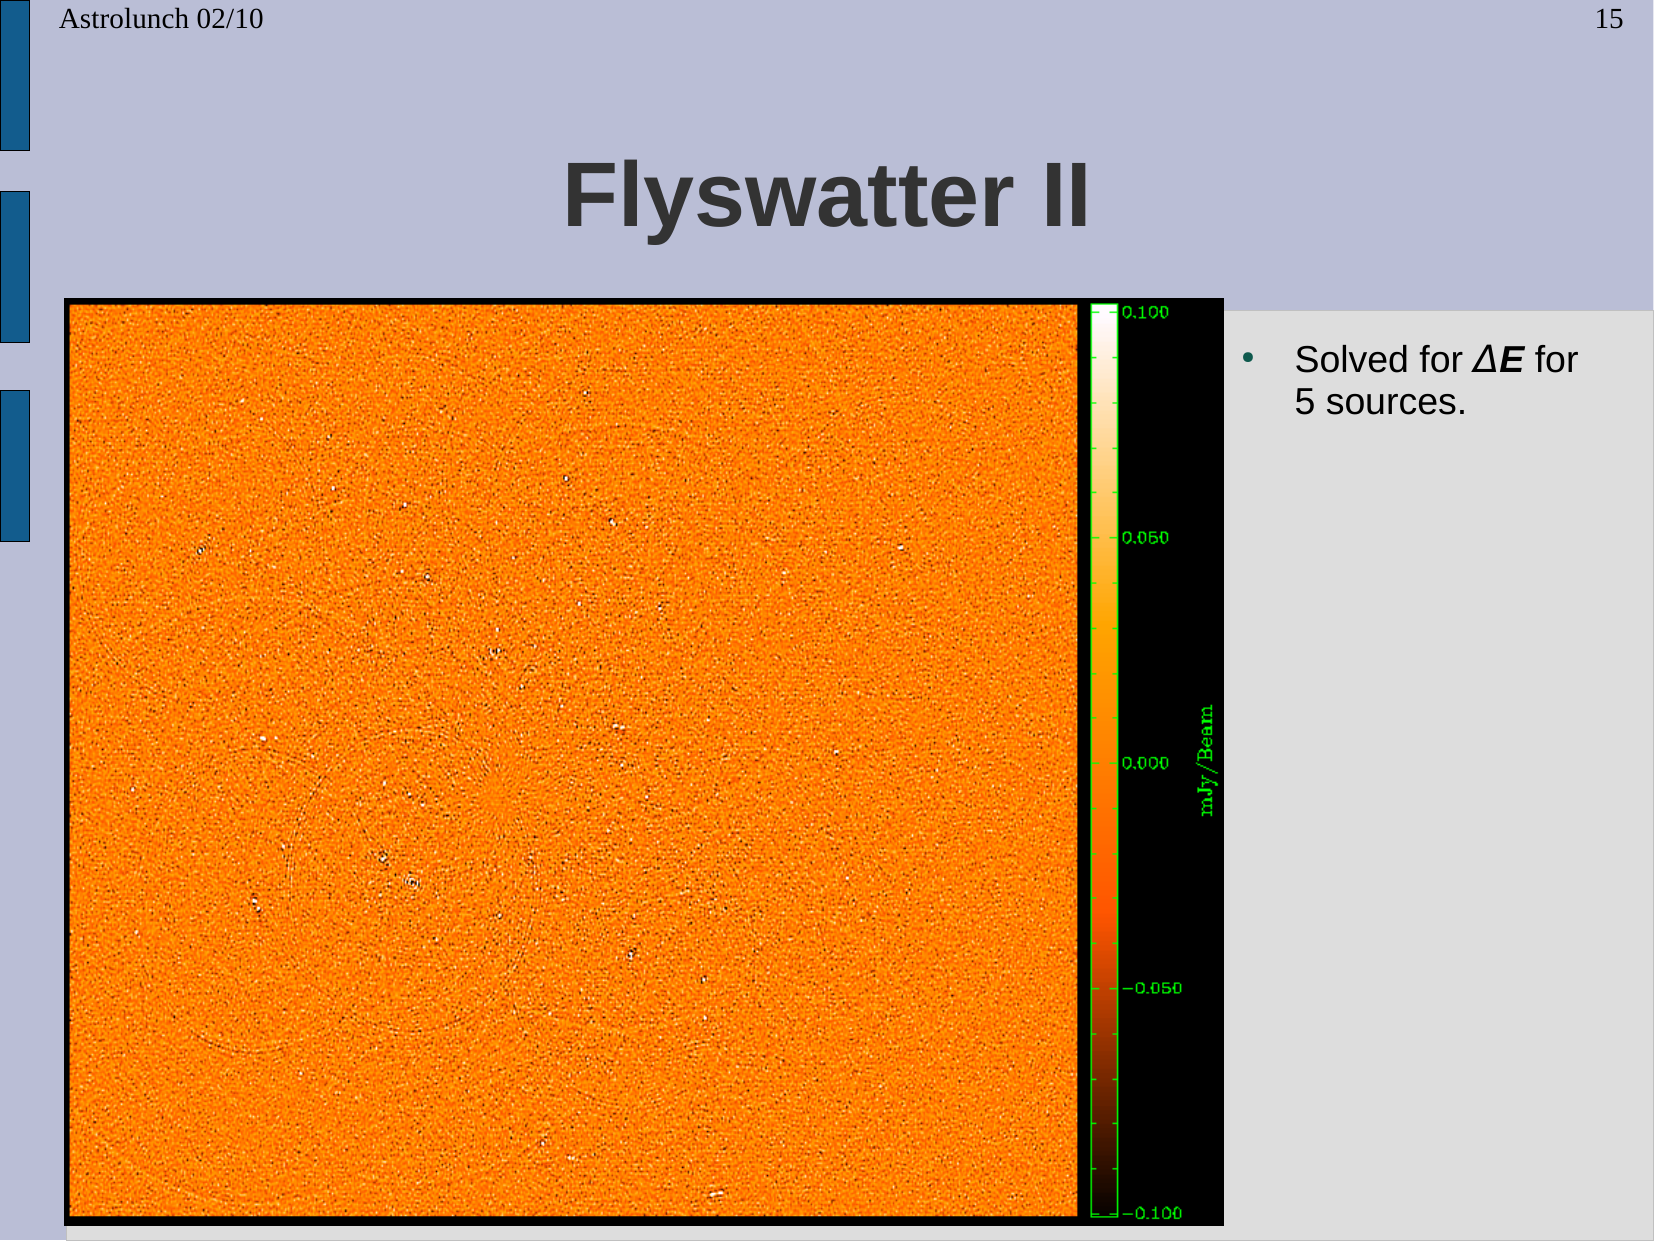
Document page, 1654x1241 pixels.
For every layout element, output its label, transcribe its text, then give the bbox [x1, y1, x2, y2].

picture [64, 298, 1224, 1226]
list Solved for ΔE for 5 sources. [1223, 337, 1654, 1163]
title Flyswatter II [121, 91, 1534, 299]
